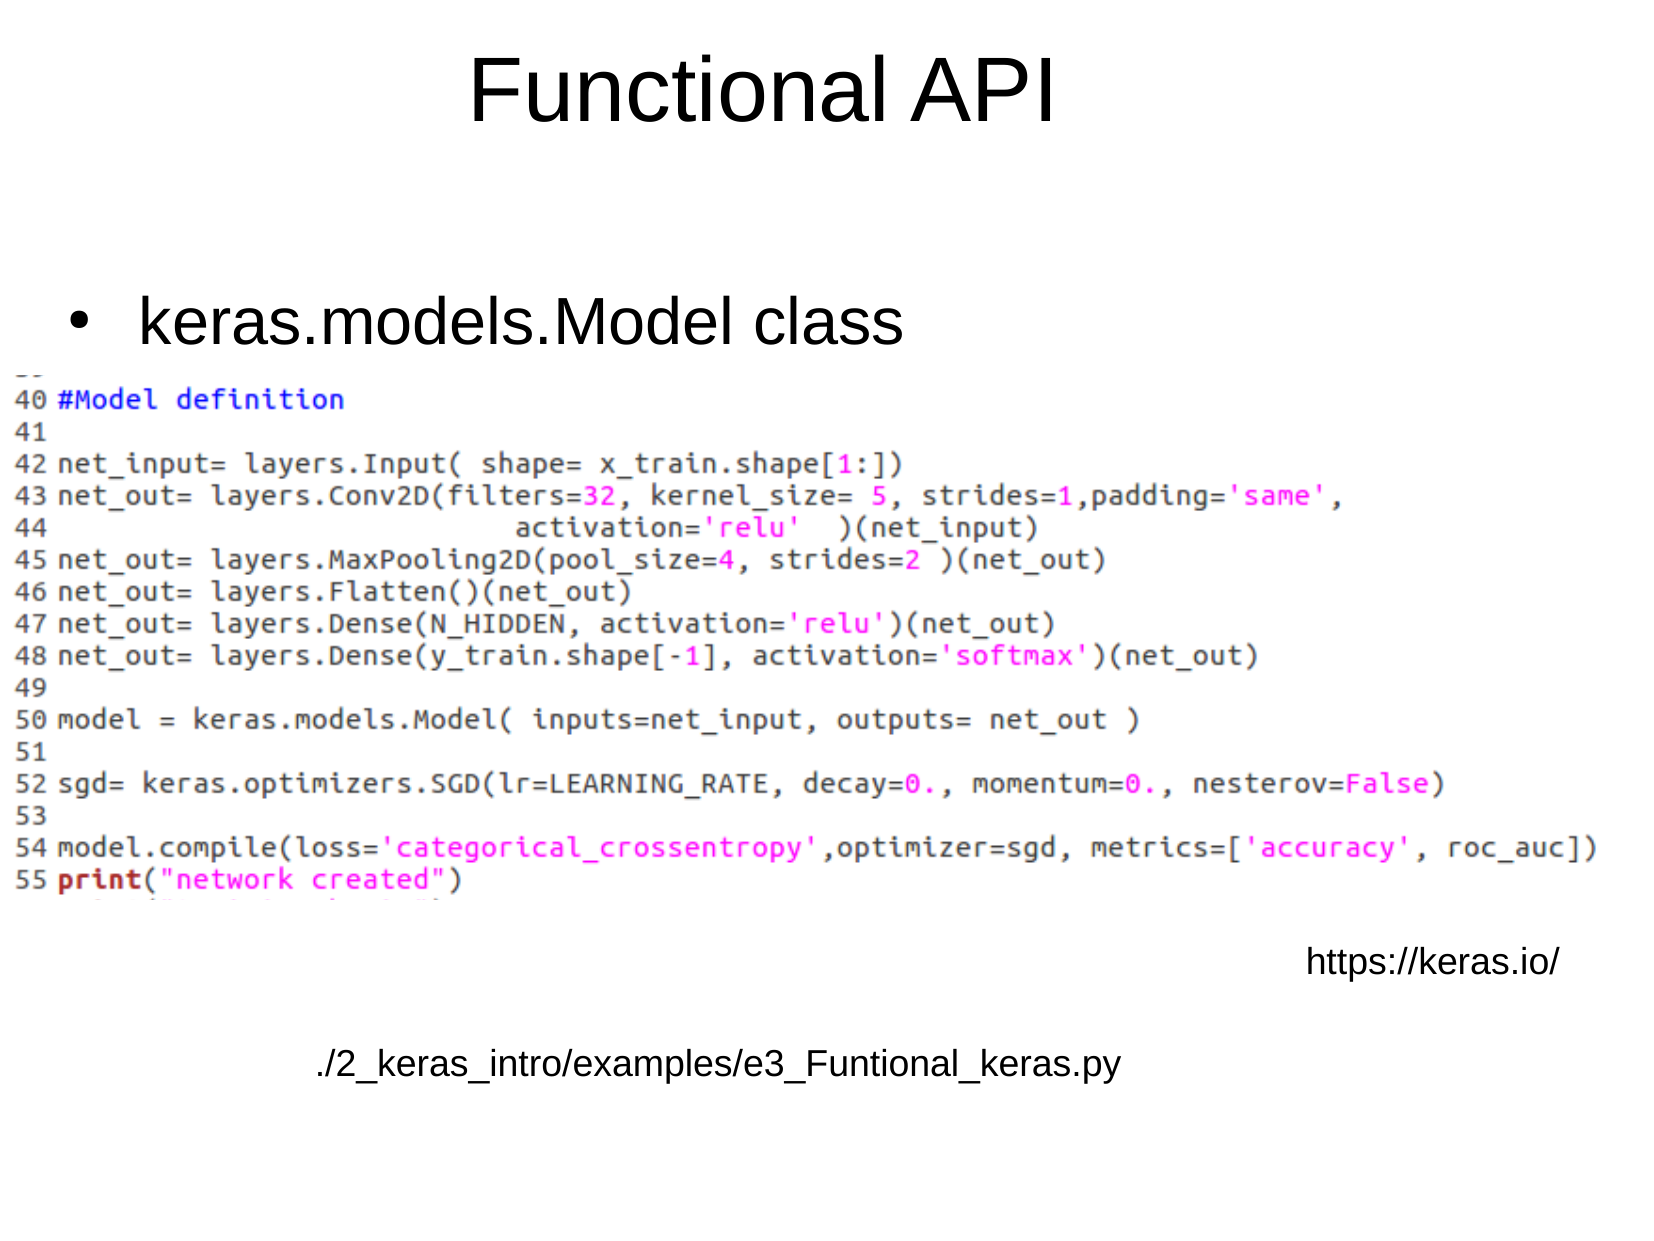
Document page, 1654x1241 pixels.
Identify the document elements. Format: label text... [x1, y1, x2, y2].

title Functional API [26, 0, 1501, 181]
text_box keras.models.Model class [49, 180, 1141, 375]
text_box ./2_keras_intro/examples/e3_Funtional_keras.py [300, 1035, 1411, 1134]
text_box https://keras.io/ [1291, 933, 1576, 991]
picture [9, 375, 1606, 900]
